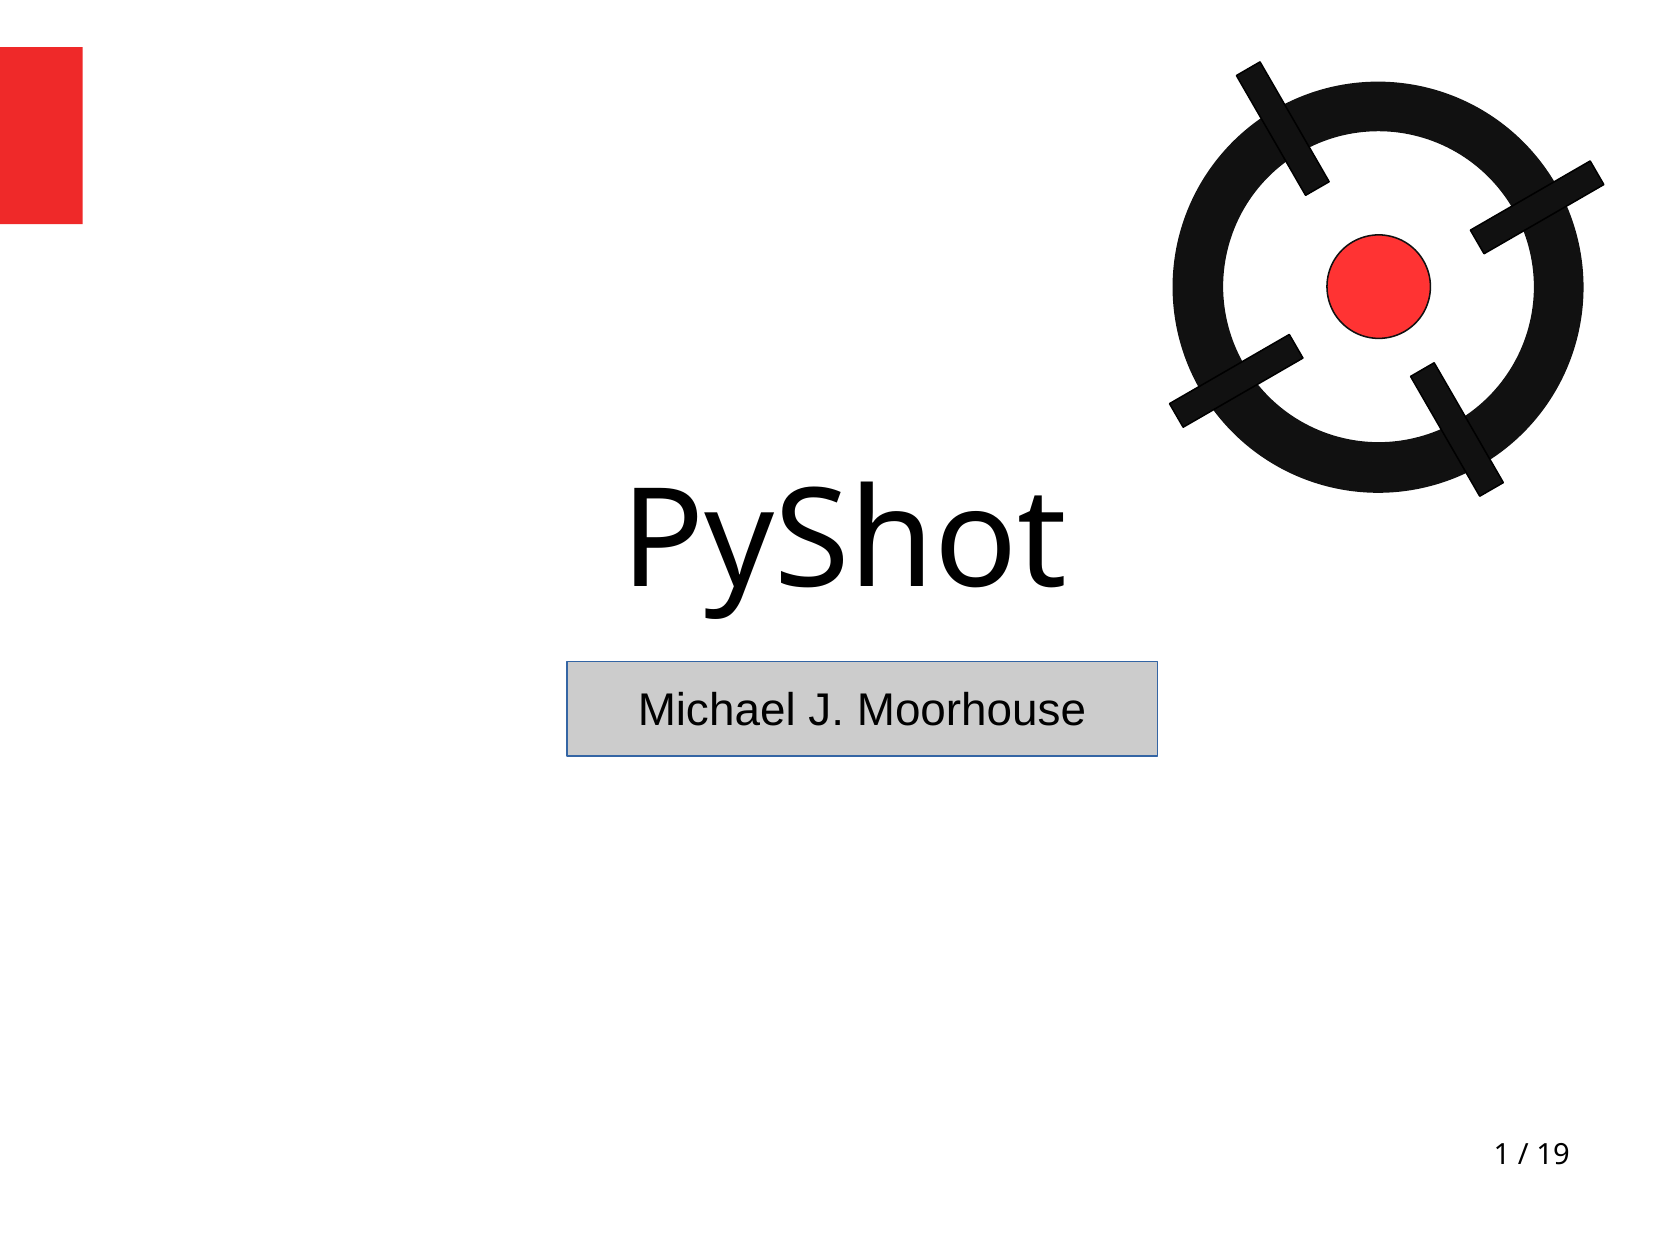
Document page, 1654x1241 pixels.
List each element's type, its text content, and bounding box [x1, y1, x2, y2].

text_box PyShot [118, 49, 1571, 1010]
text_box Michael J. Moorhouse [566, 661, 1158, 756]
text_box [1169, 61, 1604, 497]
